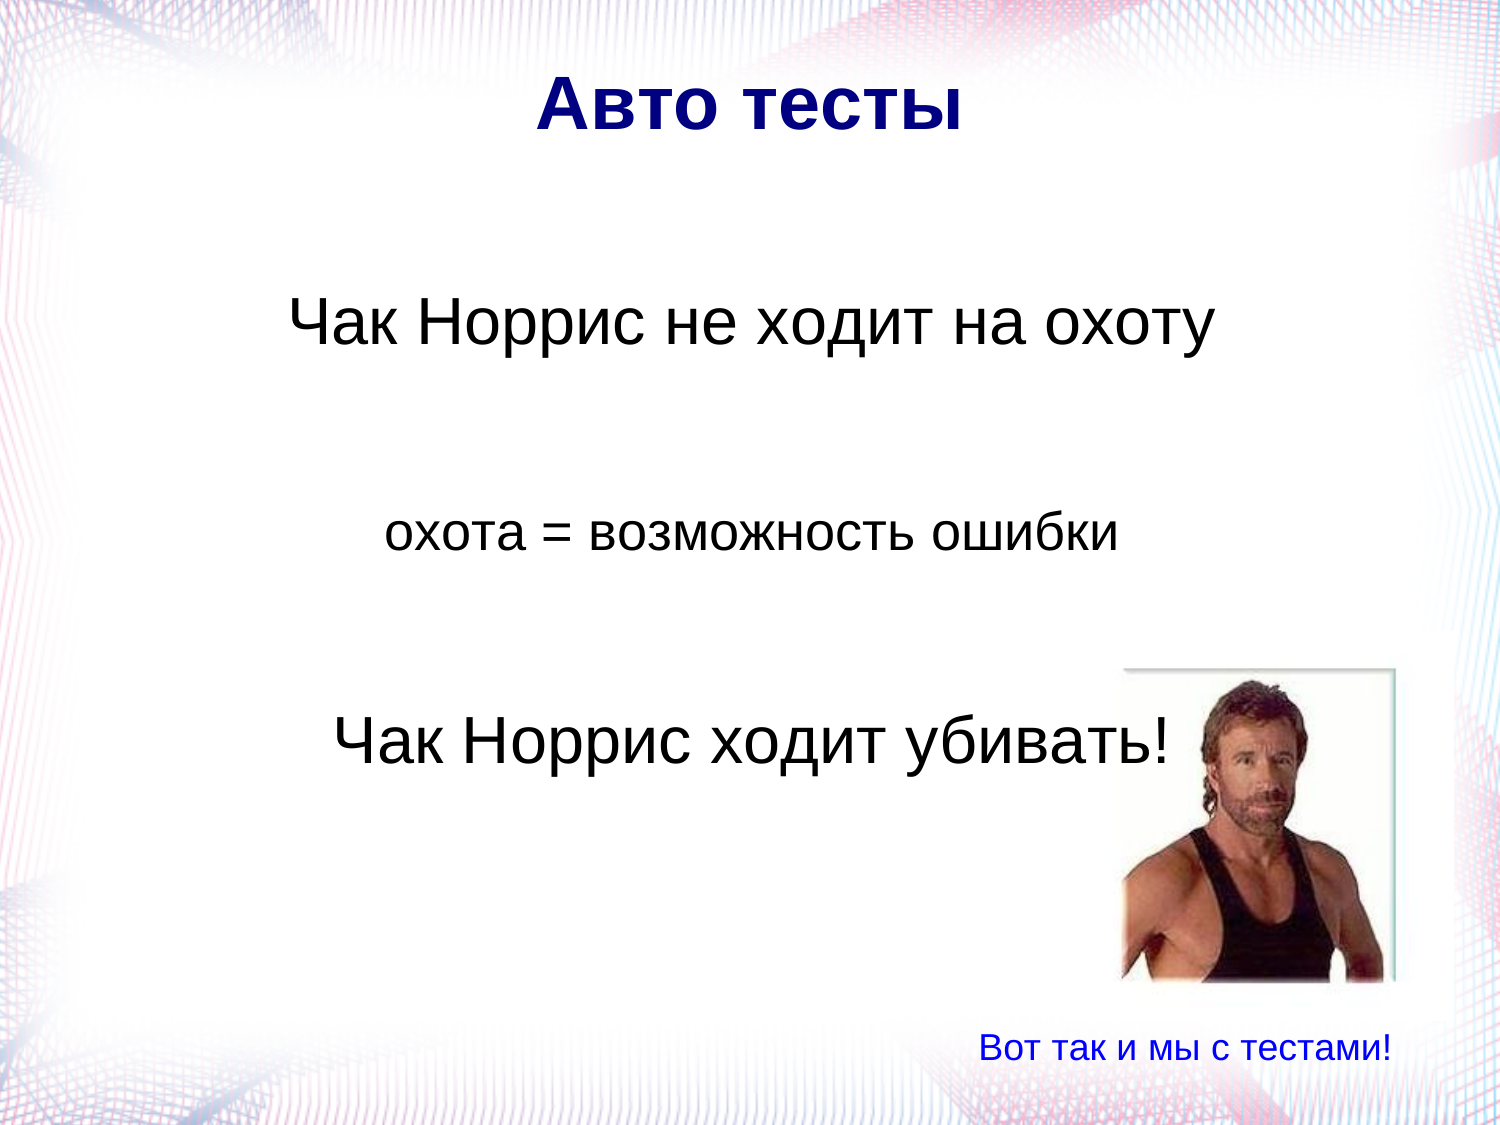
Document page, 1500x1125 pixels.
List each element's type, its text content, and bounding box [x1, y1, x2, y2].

picture [0, 0, 1500, 1125]
text_box охота = возможность ошибки [4, 488, 1500, 569]
title Авто тесты [6, 0, 1495, 208]
text_box Чак Норрис не ходит на охоту [4, 270, 1500, 366]
text_box Чак Норрис ходит убивать! [4, 689, 1500, 785]
text_box Вот так и мы с тестами! [963, 1015, 1407, 1076]
